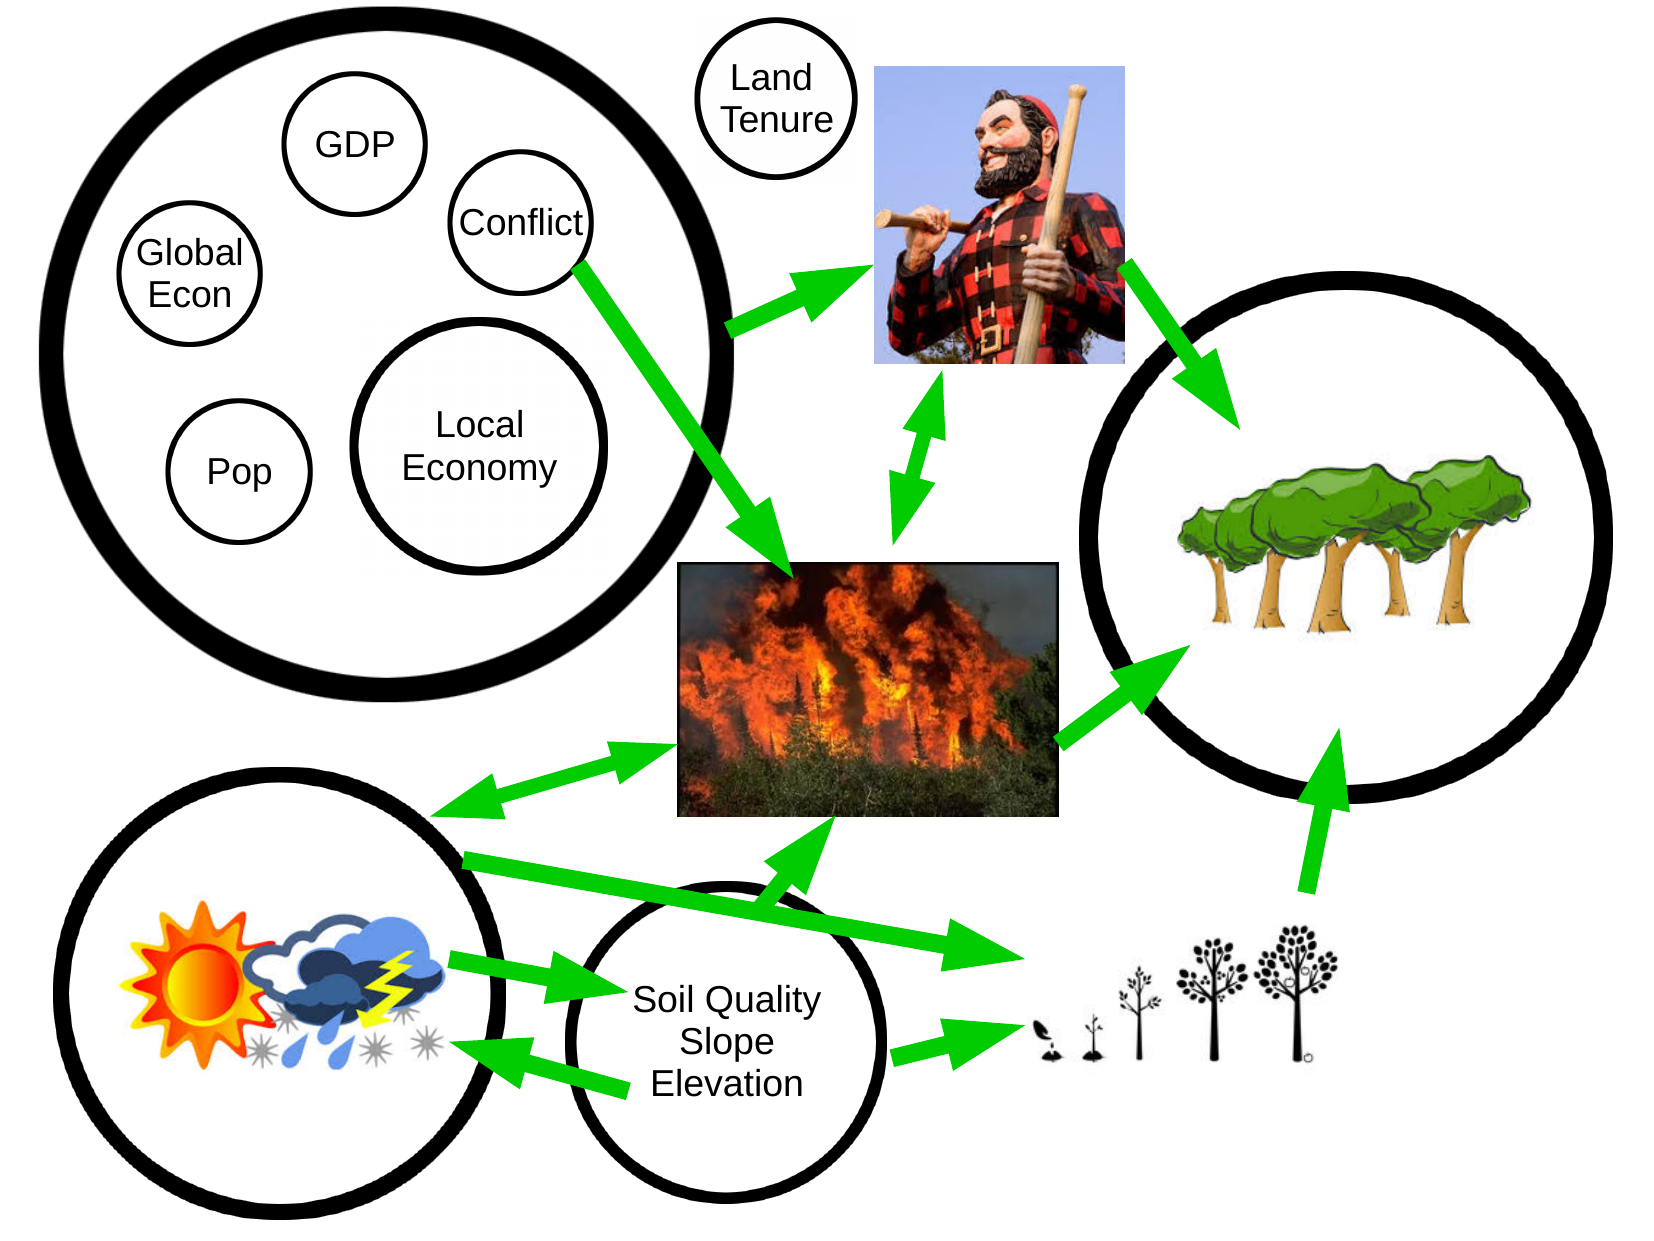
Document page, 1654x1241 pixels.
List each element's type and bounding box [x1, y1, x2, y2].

picture [874, 66, 1621, 811]
picture [49, 760, 513, 1226]
picture [776, 876, 892, 926]
picture [613, 876, 774, 901]
picture [562, 887, 892, 1208]
picture [1015, 843, 1356, 1145]
picture [33, 0, 1059, 817]
